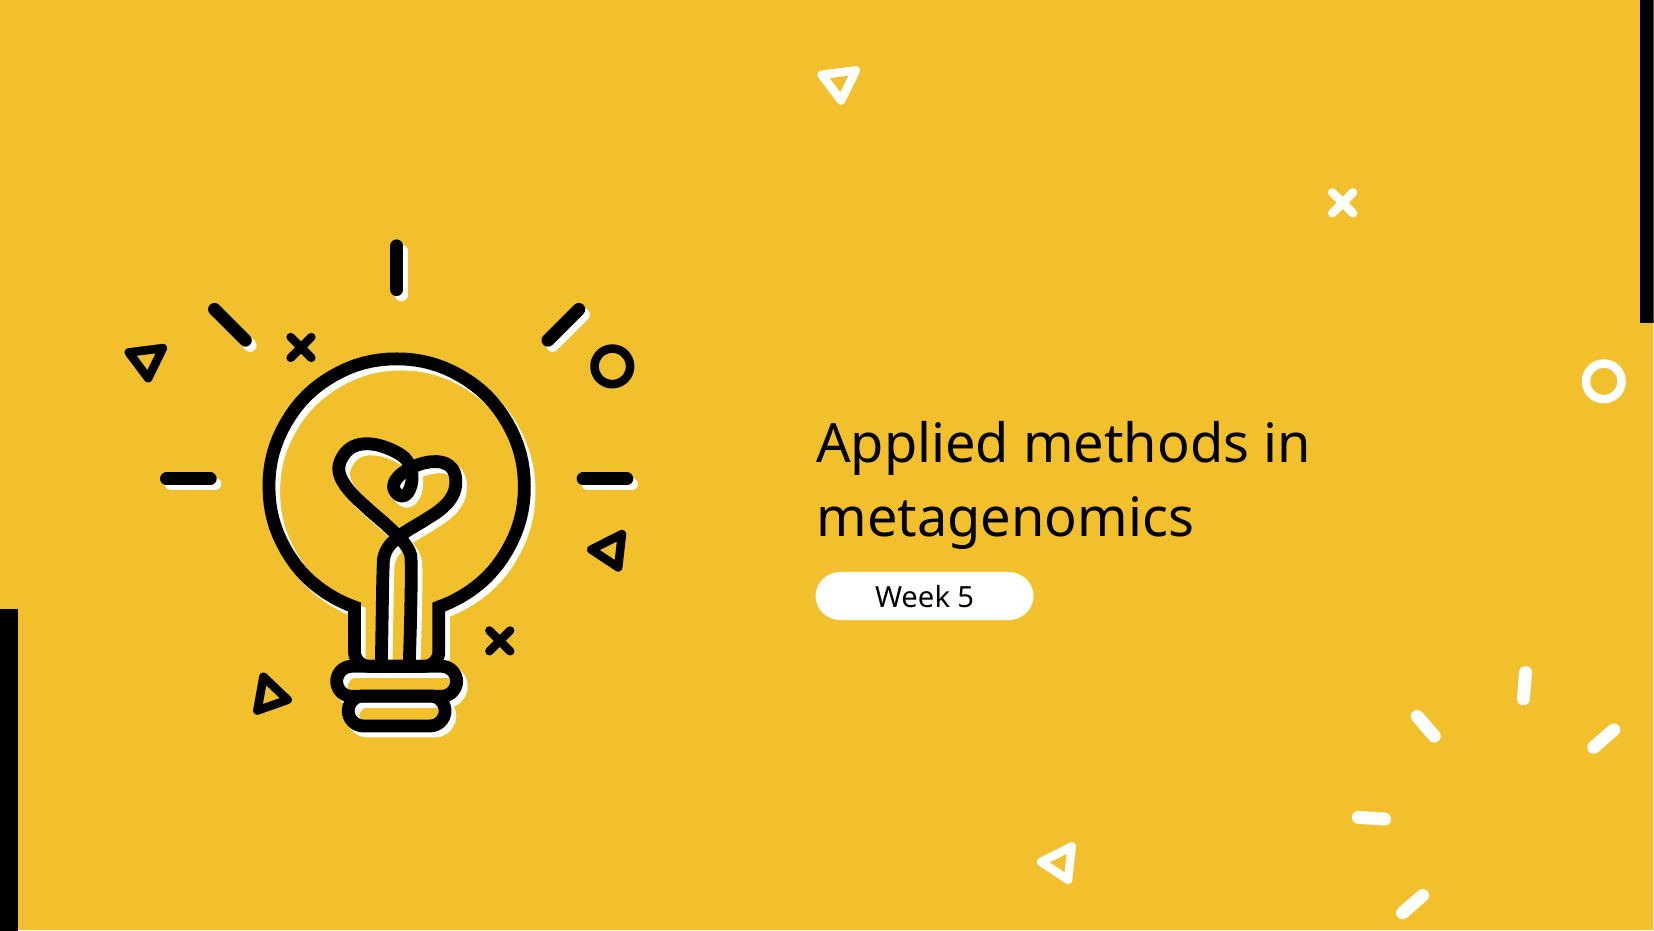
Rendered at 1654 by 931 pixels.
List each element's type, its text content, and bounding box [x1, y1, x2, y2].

title Applied methods in metagenomics [816, 404, 1454, 553]
text_box Week 5 [815, 571, 1034, 621]
